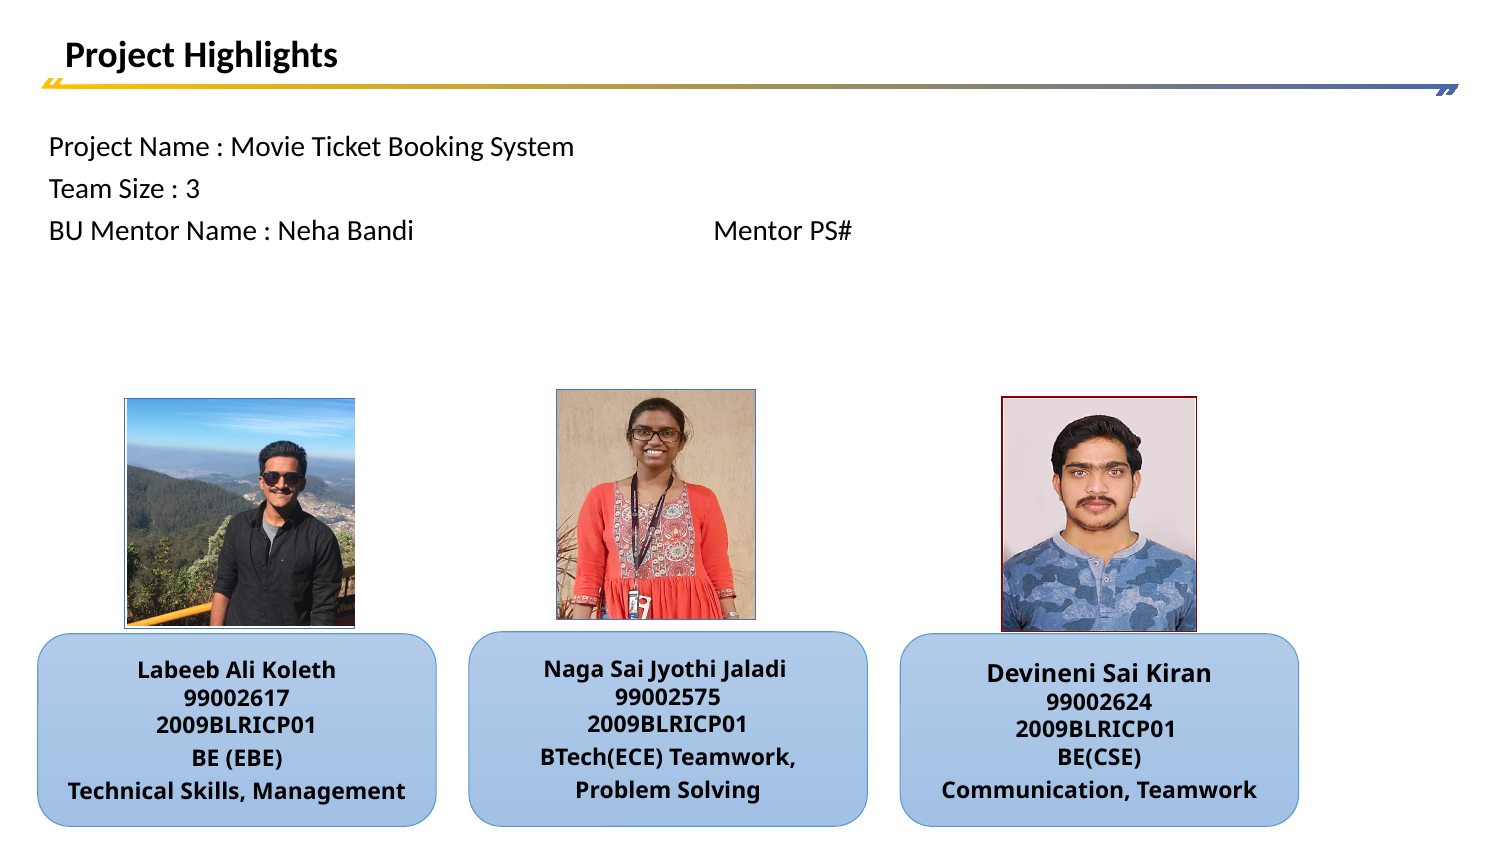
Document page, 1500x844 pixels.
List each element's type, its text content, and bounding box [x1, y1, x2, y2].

text_box Labeeb Ali Koleth 99002617 2009BLRICP01 BE (EBE) Technical Skills, Management [37, 633, 437, 827]
list Project Name : Movie Ticket Booking System Team Size : 3 BU Mentor Name : Neha Bandi Mentor PS# [37, 114, 1316, 288]
text_box Devineni Sai Kiran 99002624 2009BLRICP01 BE(CSE) Communication, Teamwork [900, 633, 1299, 827]
picture [1001, 396, 1197, 632]
picture [127, 399, 355, 626]
picture [557, 390, 755, 619]
text_box Naga Sai Jyothi Jaladi 99002575 2009BLRICP01 BTech(ECE) Teamwork, Problem Solving [468, 631, 868, 827]
title Project Highlights [50, 0, 1450, 83]
